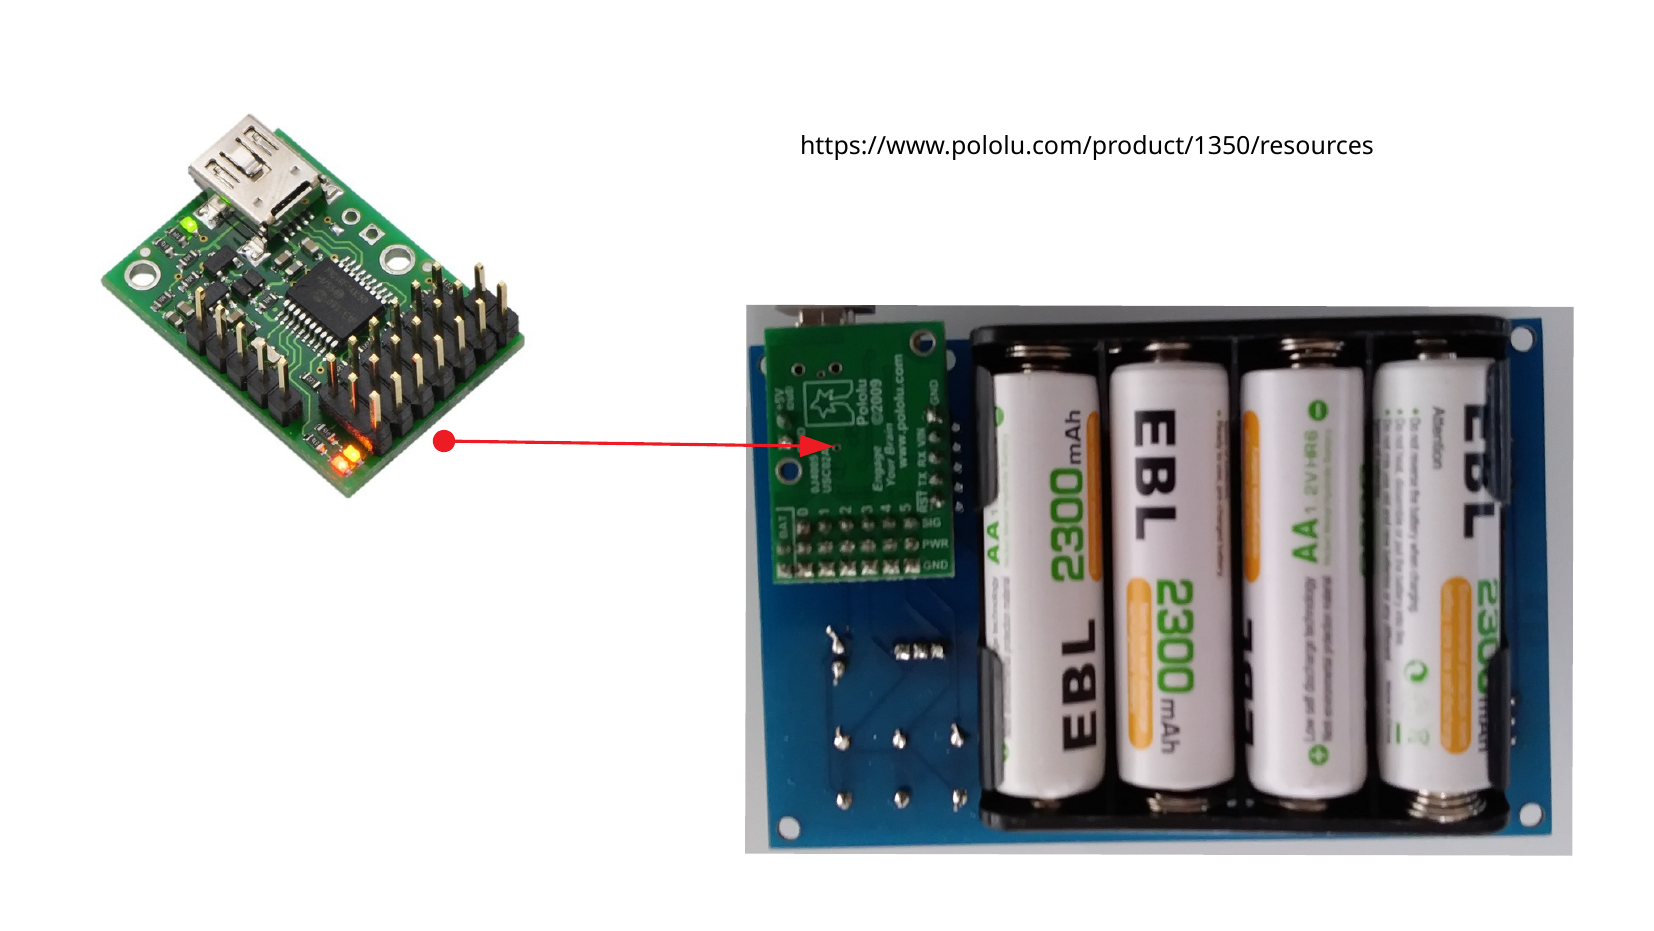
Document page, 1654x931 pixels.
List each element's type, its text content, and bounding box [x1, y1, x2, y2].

picture [745, 304, 1574, 856]
text_box https://www.pololu.com/product/1350/resources [785, 120, 1392, 164]
picture [69, 112, 554, 499]
